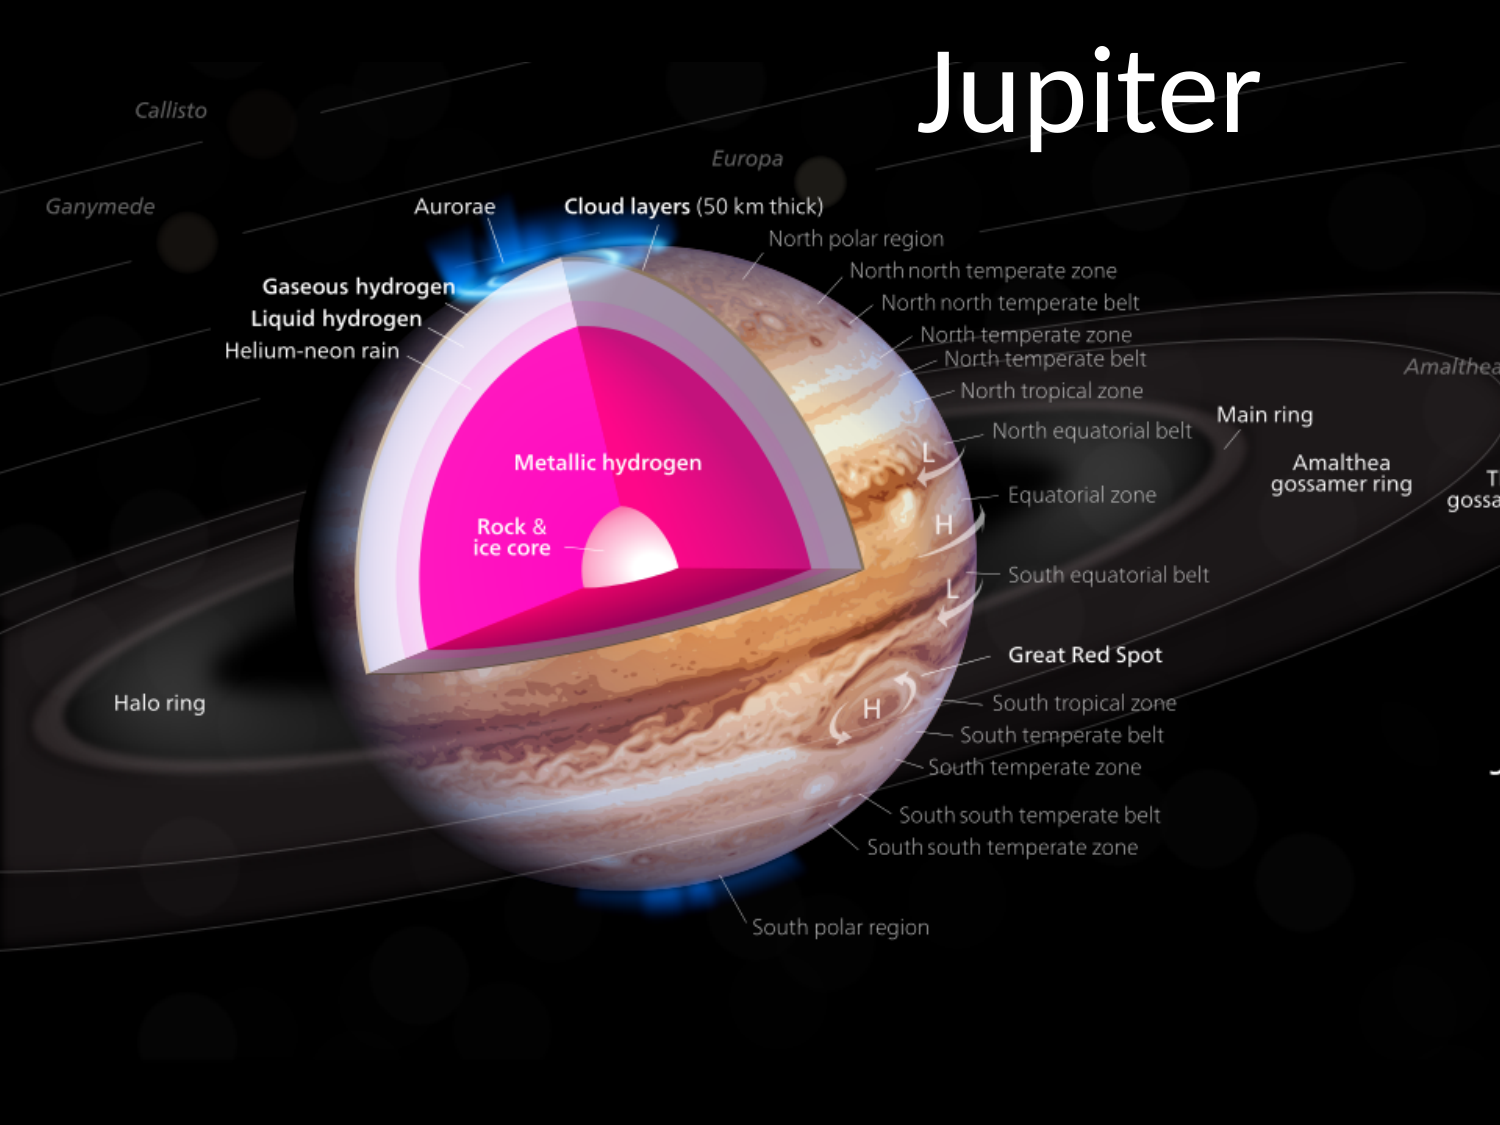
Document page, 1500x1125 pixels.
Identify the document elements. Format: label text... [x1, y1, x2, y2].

text_box Jupiter [901, 0, 1365, 167]
picture [0, 62, 1500, 1063]
